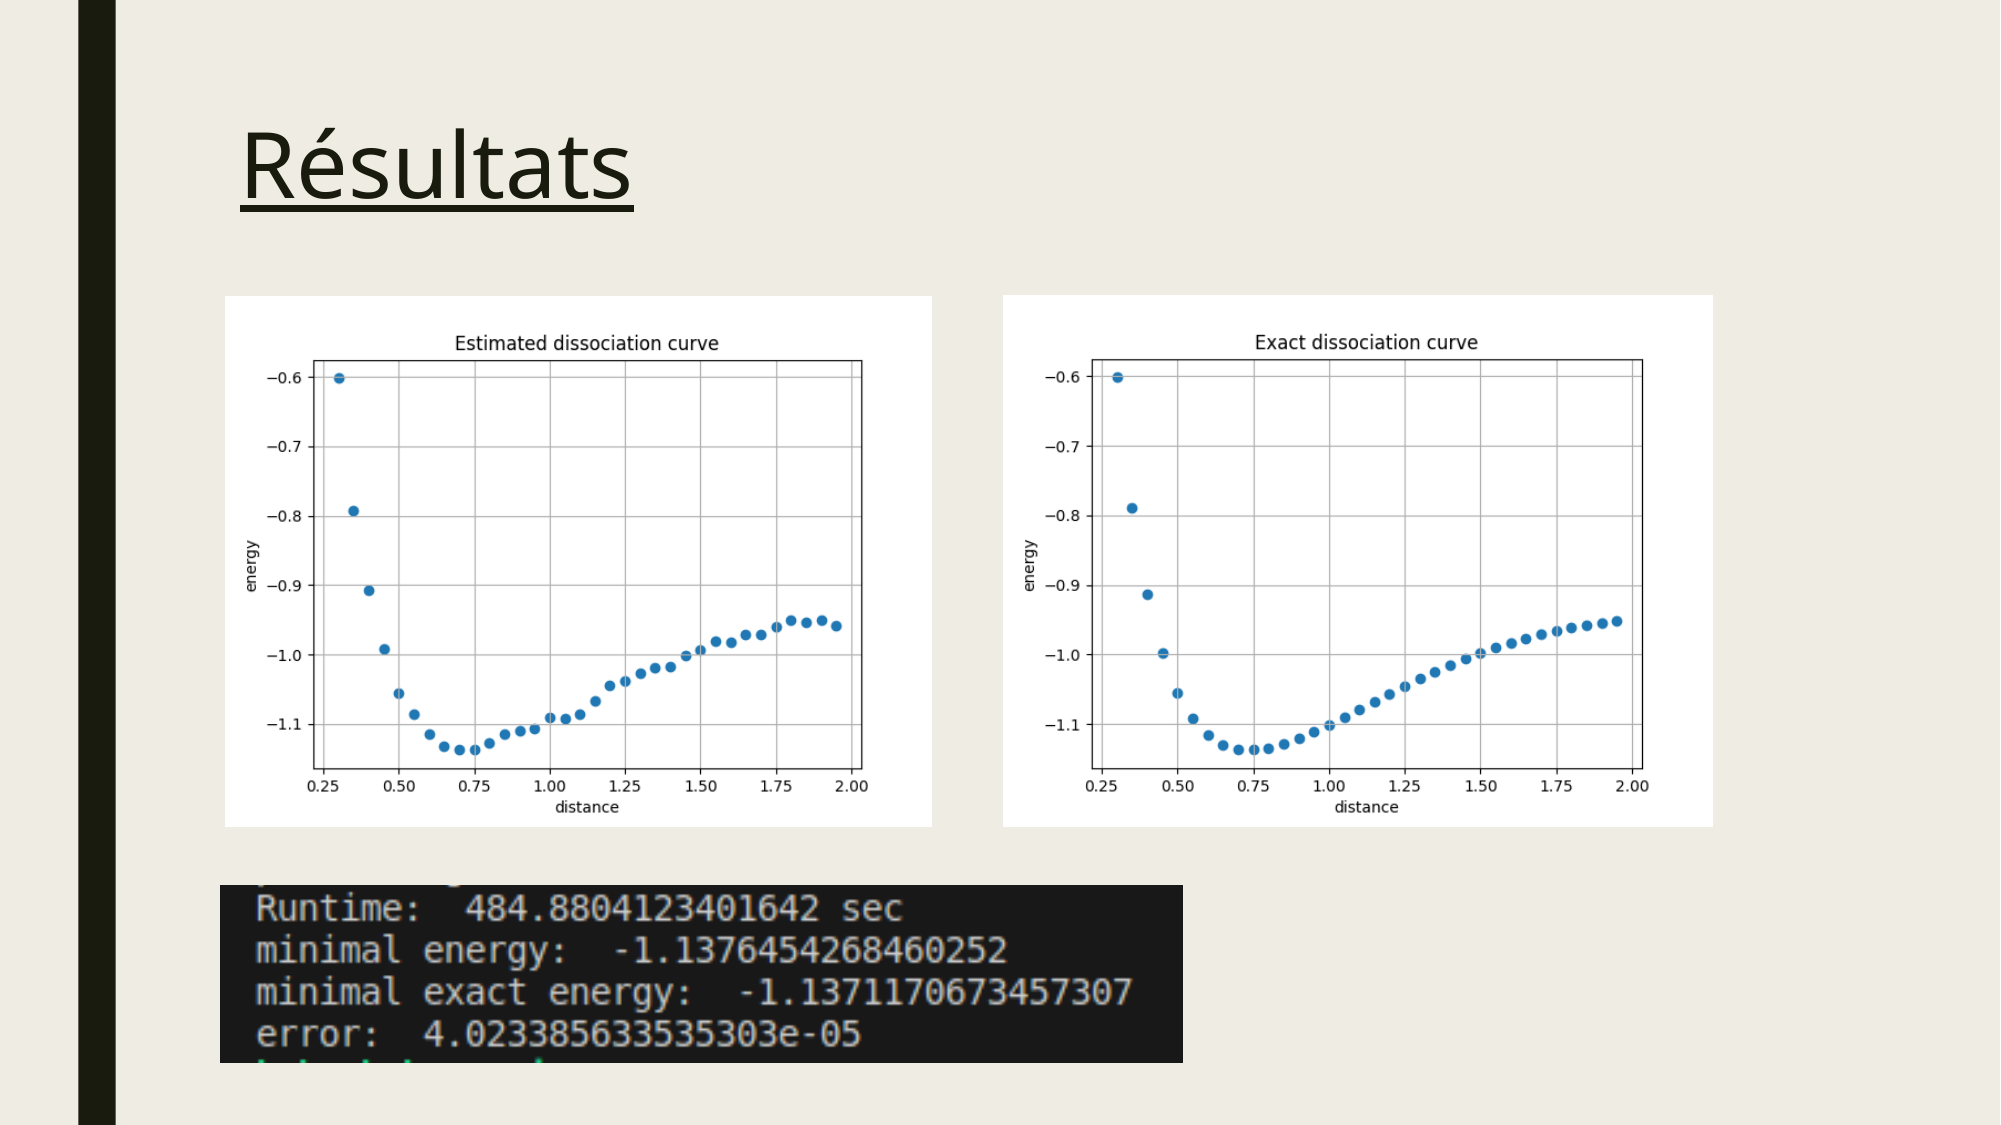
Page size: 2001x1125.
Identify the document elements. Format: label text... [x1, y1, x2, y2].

picture [1003, 295, 1713, 827]
title Résultats [225, 112, 1800, 357]
picture [225, 296, 932, 827]
picture [220, 885, 1183, 1063]
